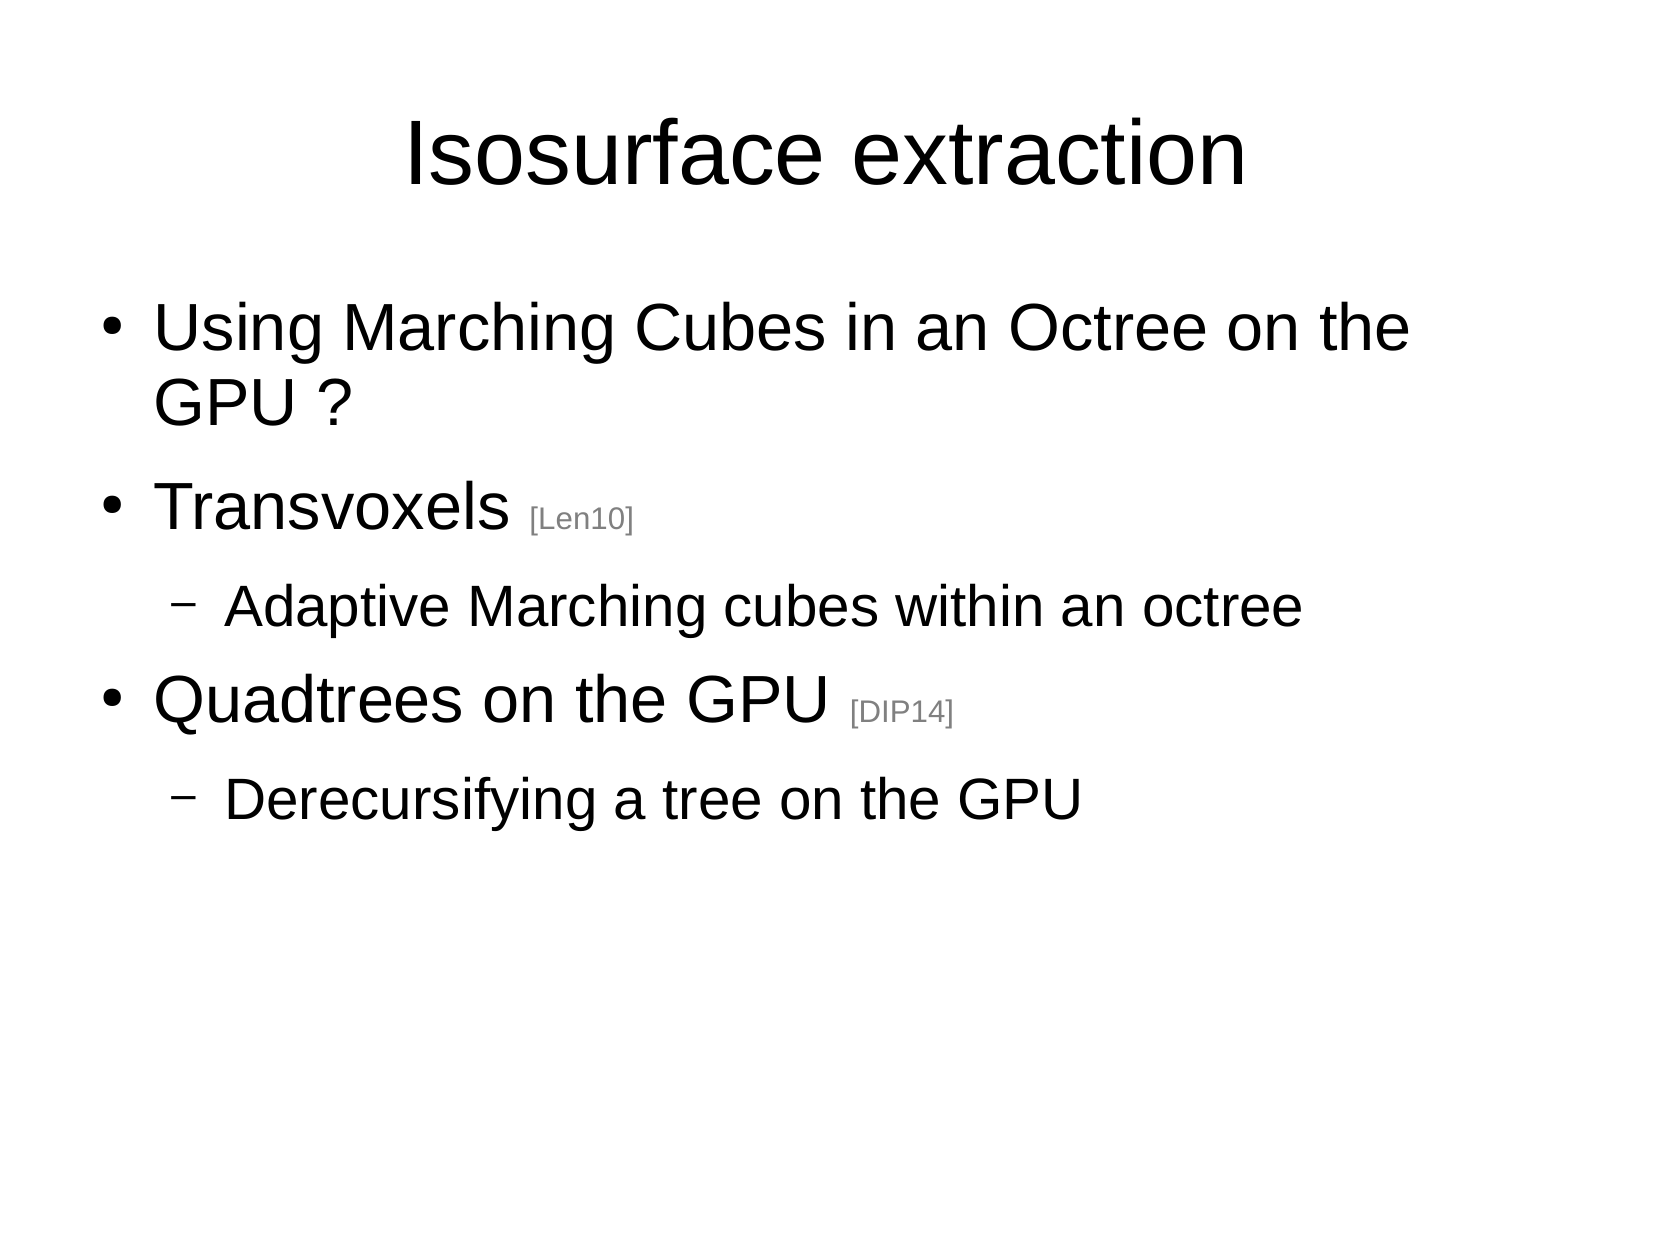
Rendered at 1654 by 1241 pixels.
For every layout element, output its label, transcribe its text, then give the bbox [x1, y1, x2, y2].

list Using Marching Cubes in an Octree on the GPU ? Transvoxels [Len10] Adaptive Marching cubes within an octree Quadtrees on the GPU [DIP14] Derecursifying a tree on the GPU [82, 290, 1571, 1010]
title Isosurface extraction [82, 49, 1571, 257]
